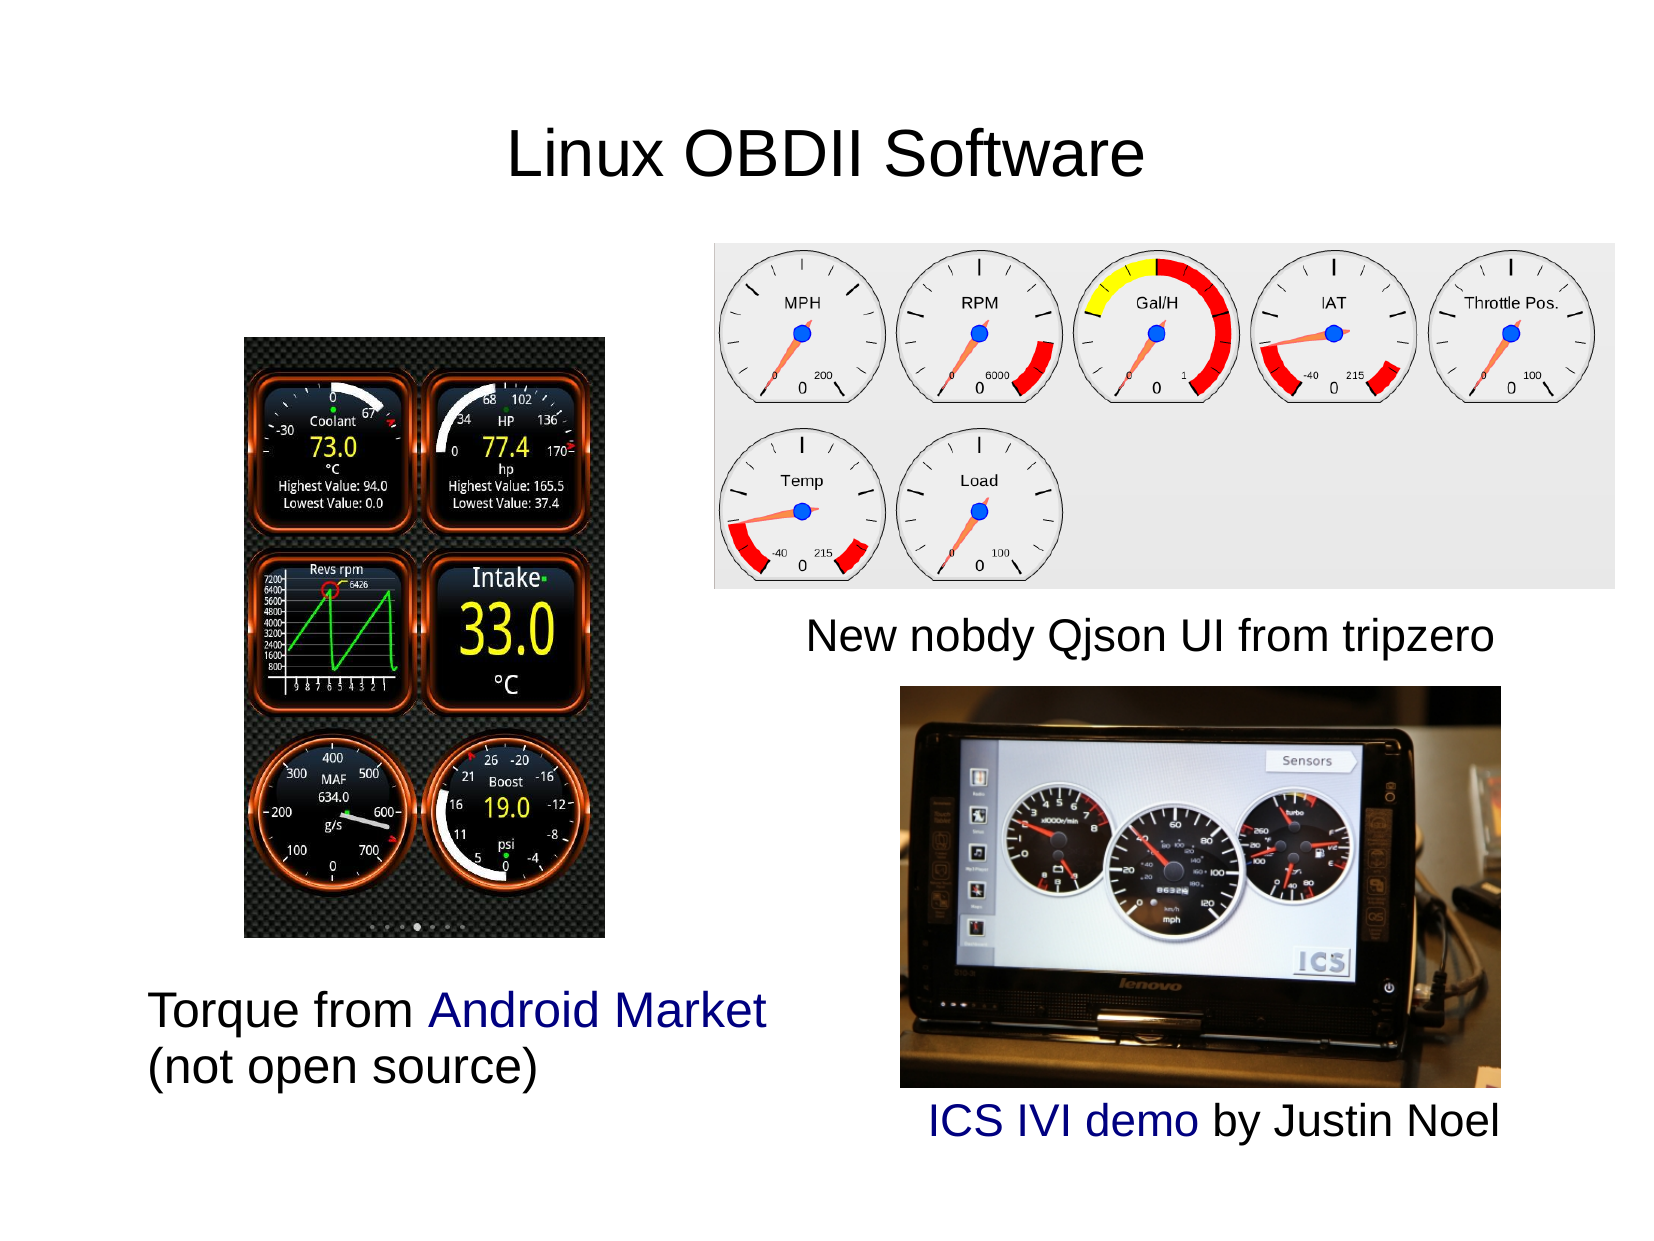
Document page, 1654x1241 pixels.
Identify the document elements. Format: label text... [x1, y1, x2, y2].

text_box ICS IVI demo by Justin Noel [900, 1087, 1515, 1154]
picture [244, 337, 605, 938]
text_box Torque from Android Market (not open source) [132, 975, 788, 1102]
picture [714, 243, 1615, 589]
title Linux OBDII Software [82, 49, 1571, 257]
picture [900, 686, 1501, 1088]
text_box New nobdy Qjson UI from tripzero [790, 602, 1511, 669]
